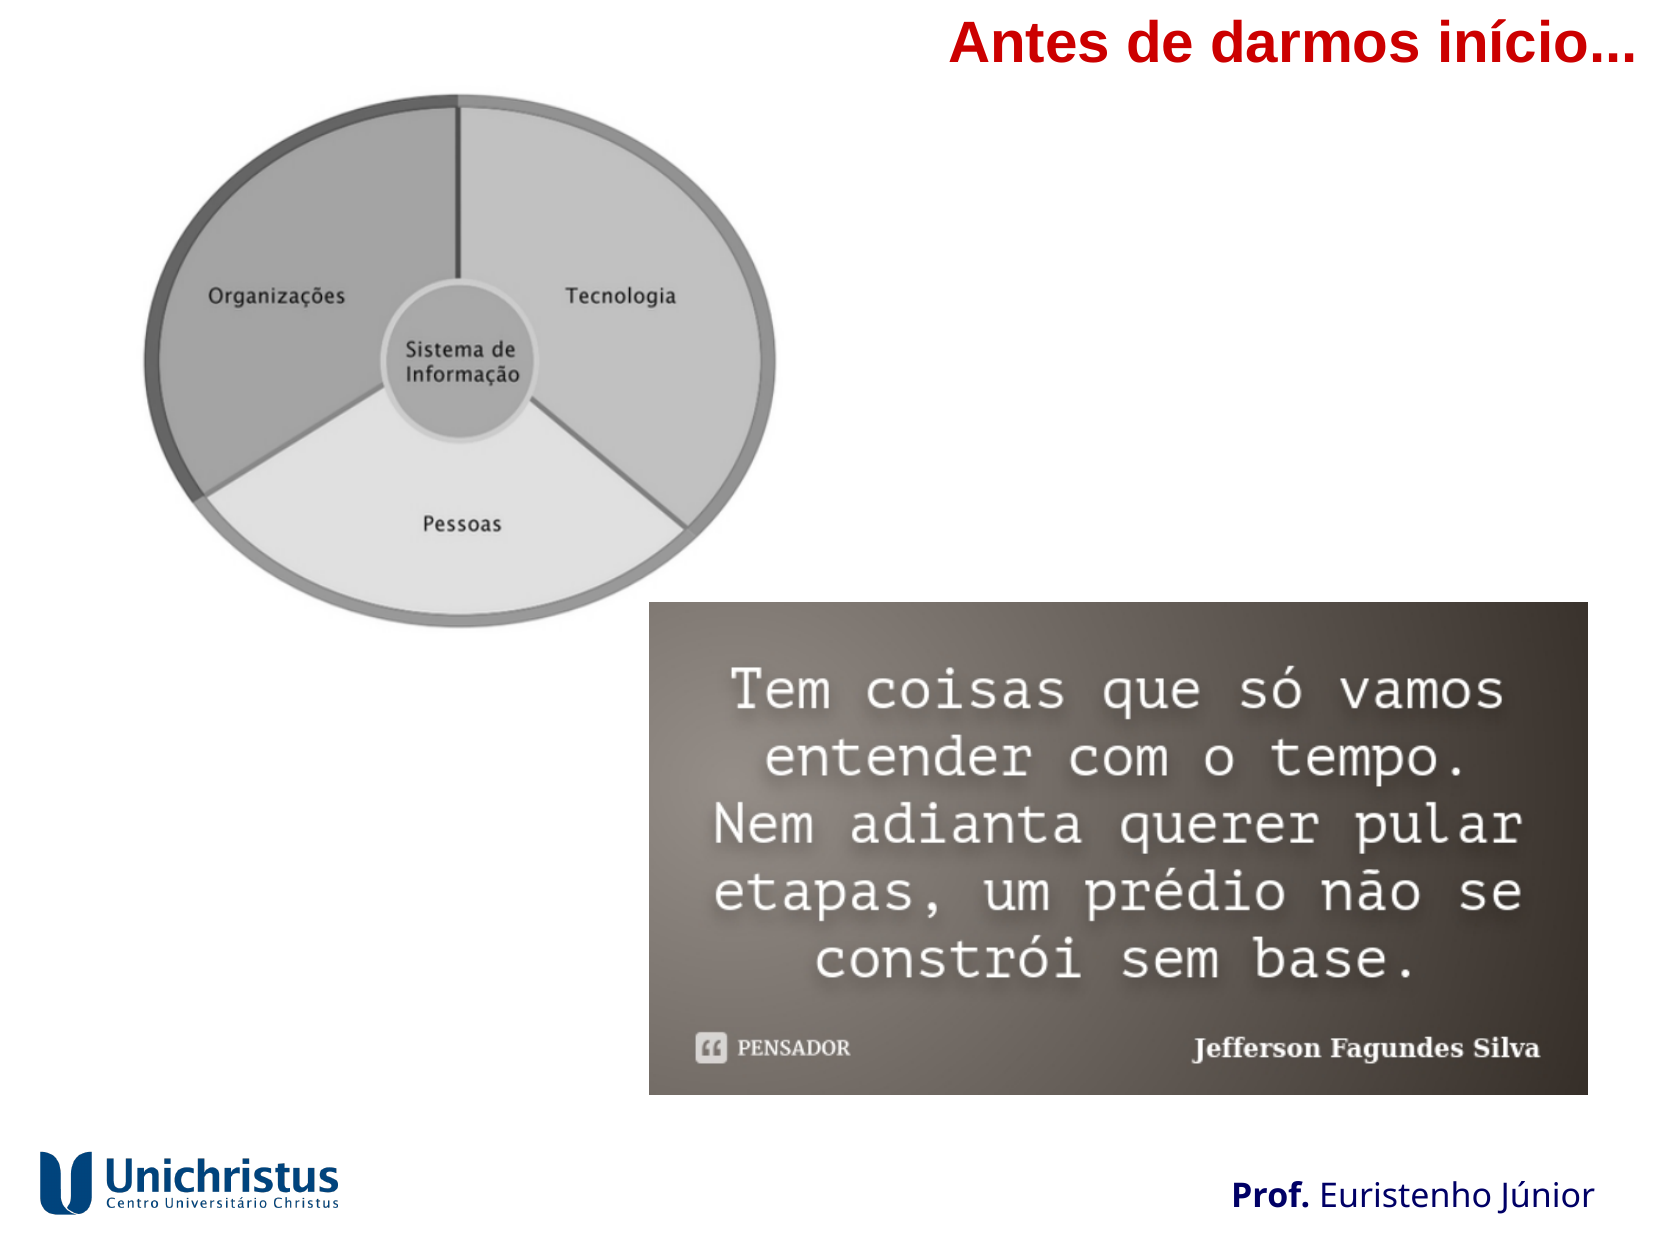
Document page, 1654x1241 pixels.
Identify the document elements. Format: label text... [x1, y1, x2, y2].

text_box Prof. Euristenho Júnior [1216, 1163, 1654, 1224]
text_box Antes de darmos início... [933, 2, 1654, 83]
picture [106, 82, 1588, 1095]
picture [35, 1148, 343, 1217]
